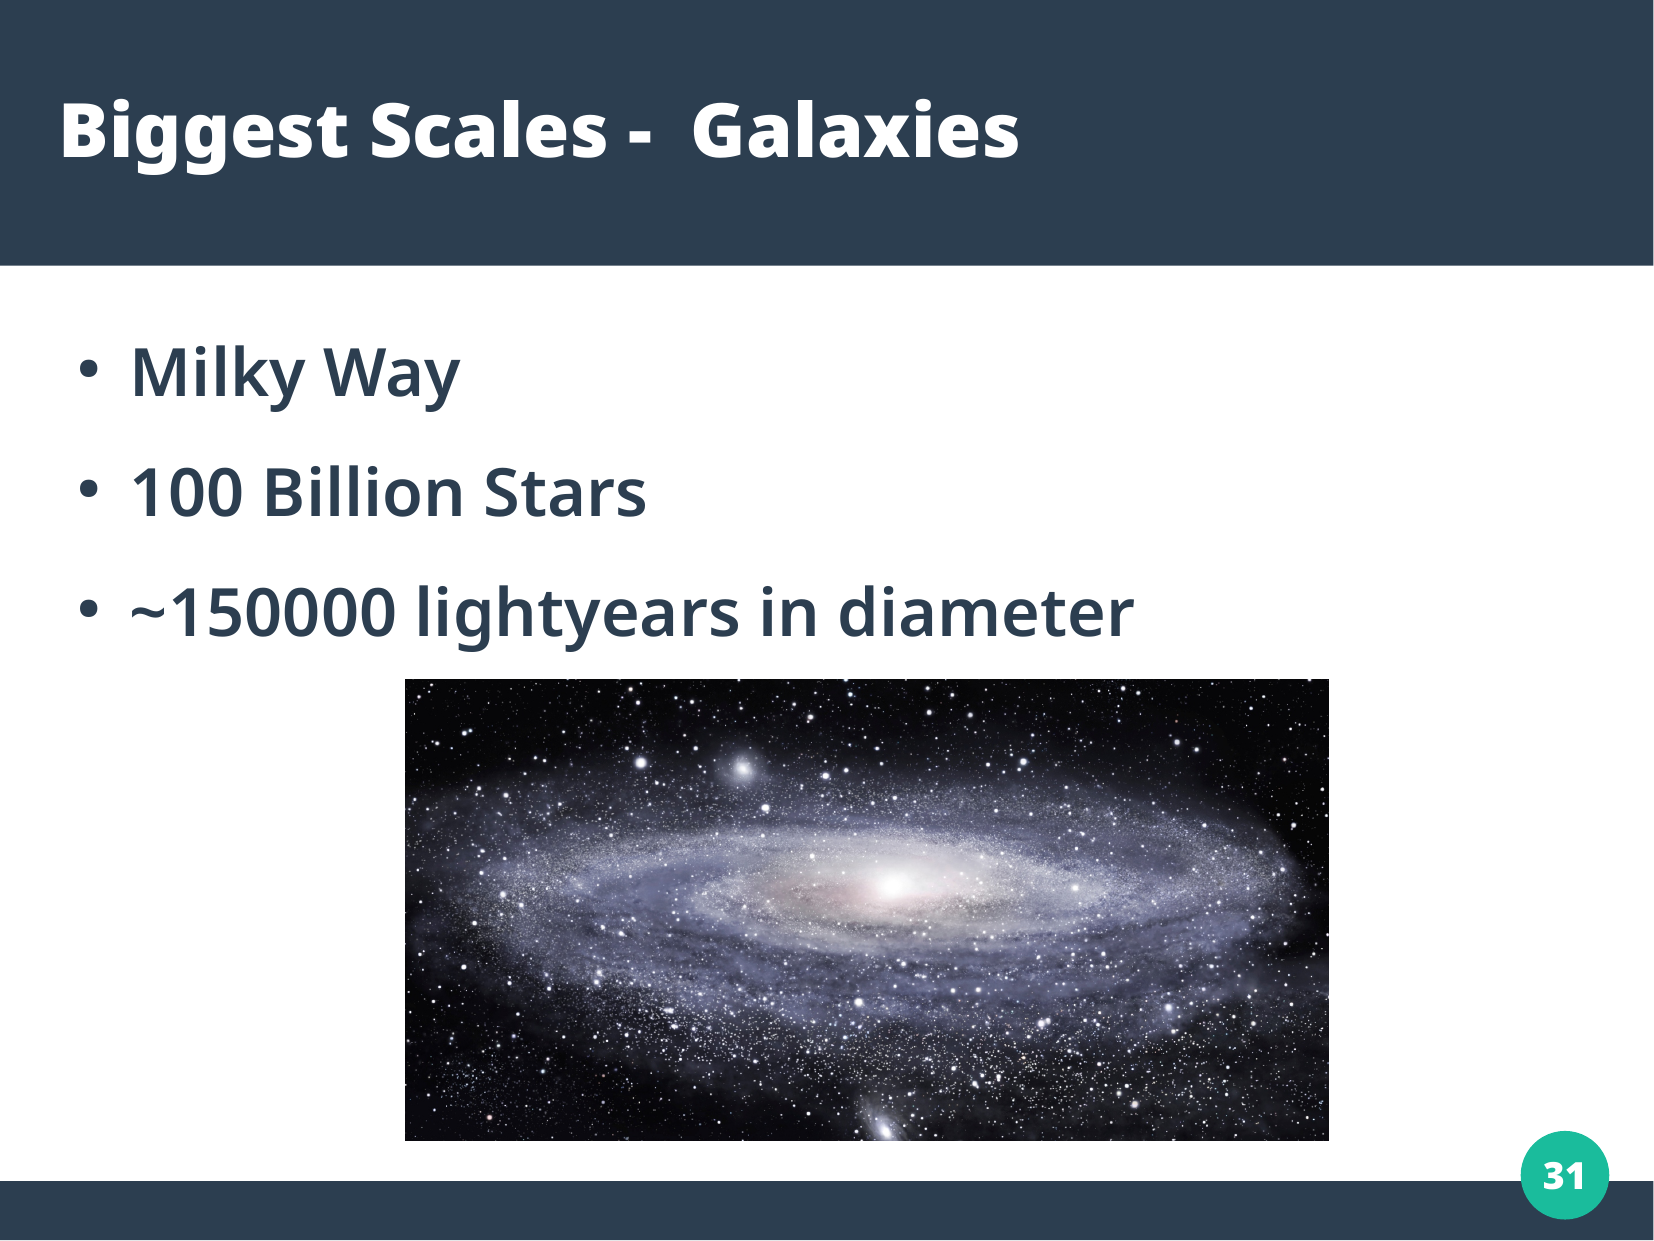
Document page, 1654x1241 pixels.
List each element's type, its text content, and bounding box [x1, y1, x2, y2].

picture [405, 679, 1329, 1141]
title Biggest Scales - Galaxies [59, 49, 1595, 207]
list Milky Way 100 Billion Stars ~150000 lightyears in diameter [59, 324, 1595, 1152]
